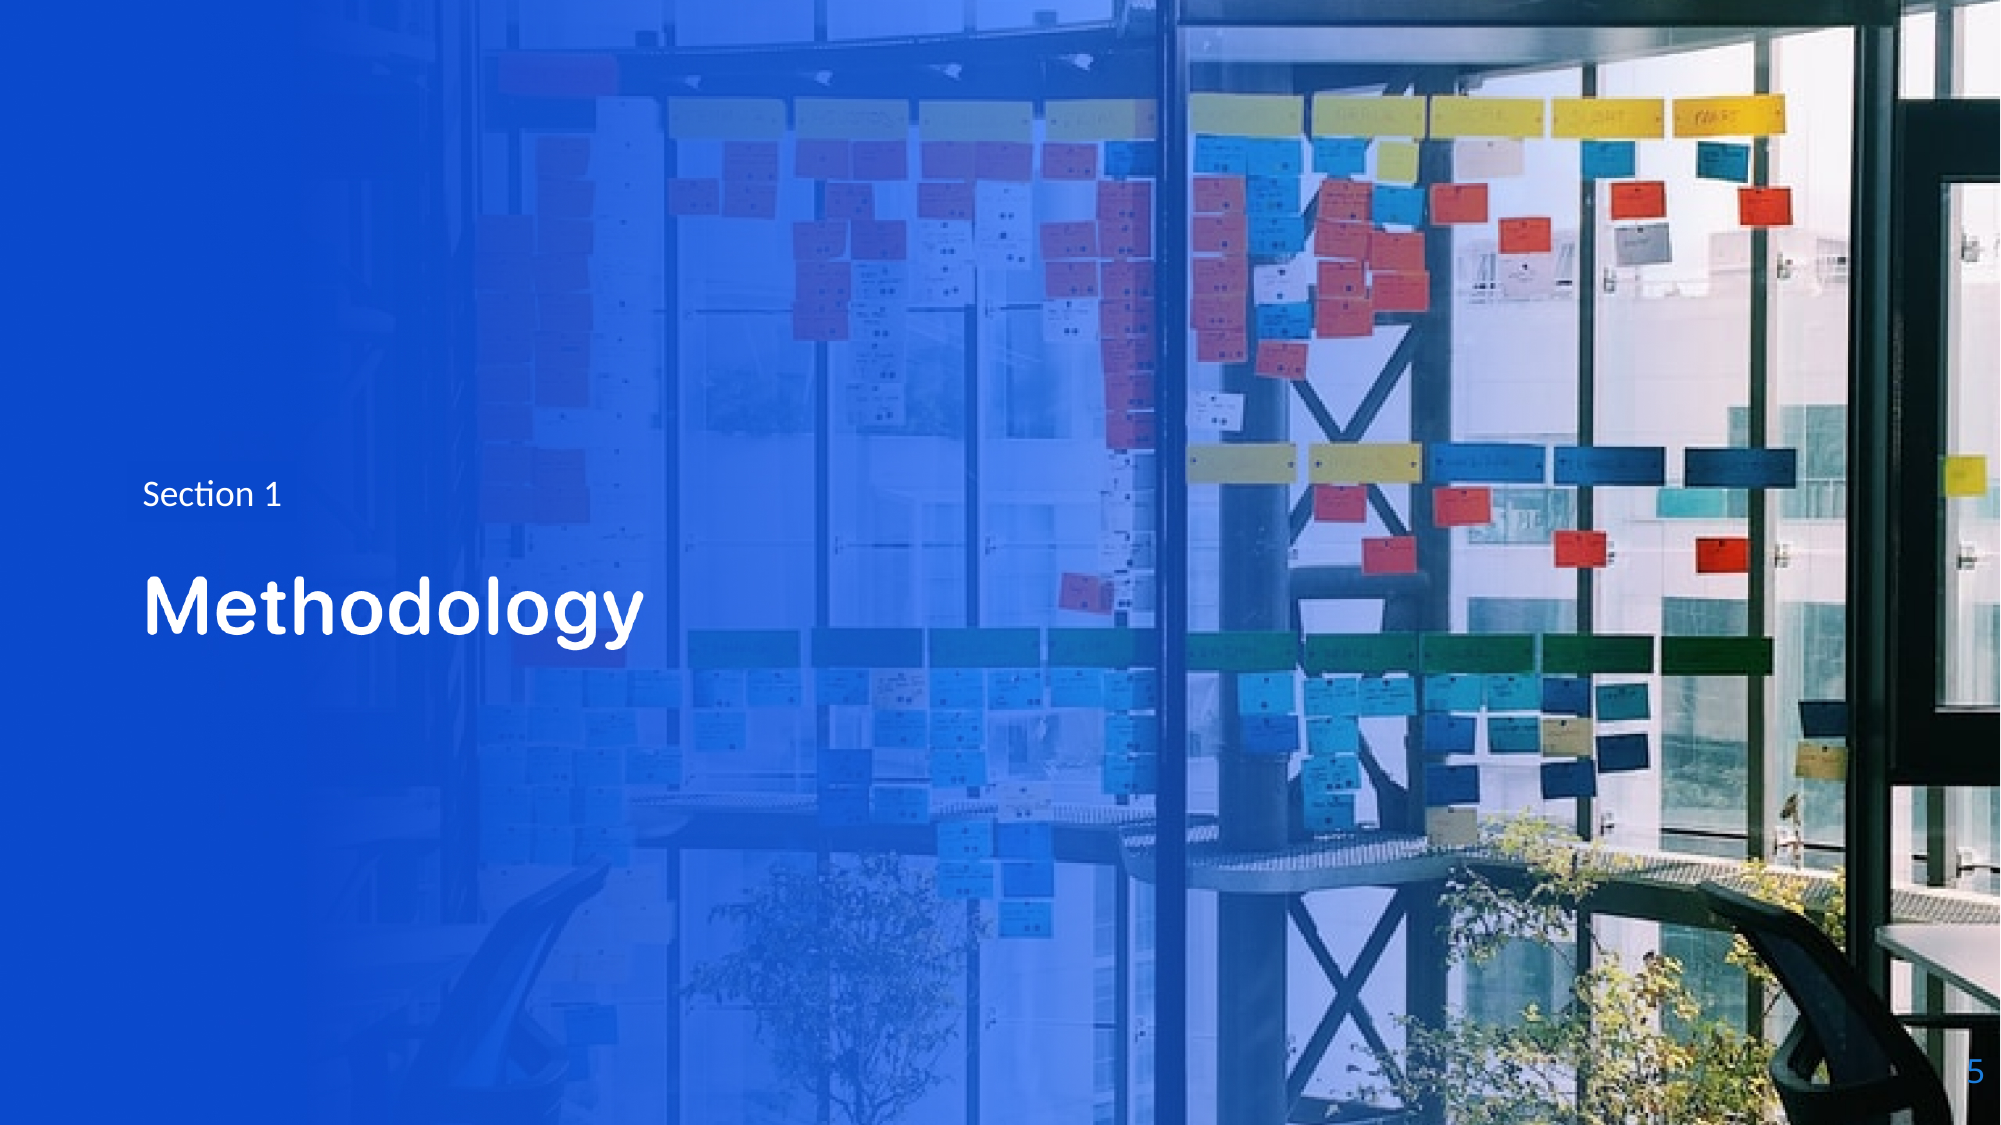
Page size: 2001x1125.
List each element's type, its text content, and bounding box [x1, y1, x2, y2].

slide_number <number> [1550, 1042, 2000, 1103]
text_box Section 1 [127, 461, 297, 522]
picture [0, 0, 2001, 1125]
